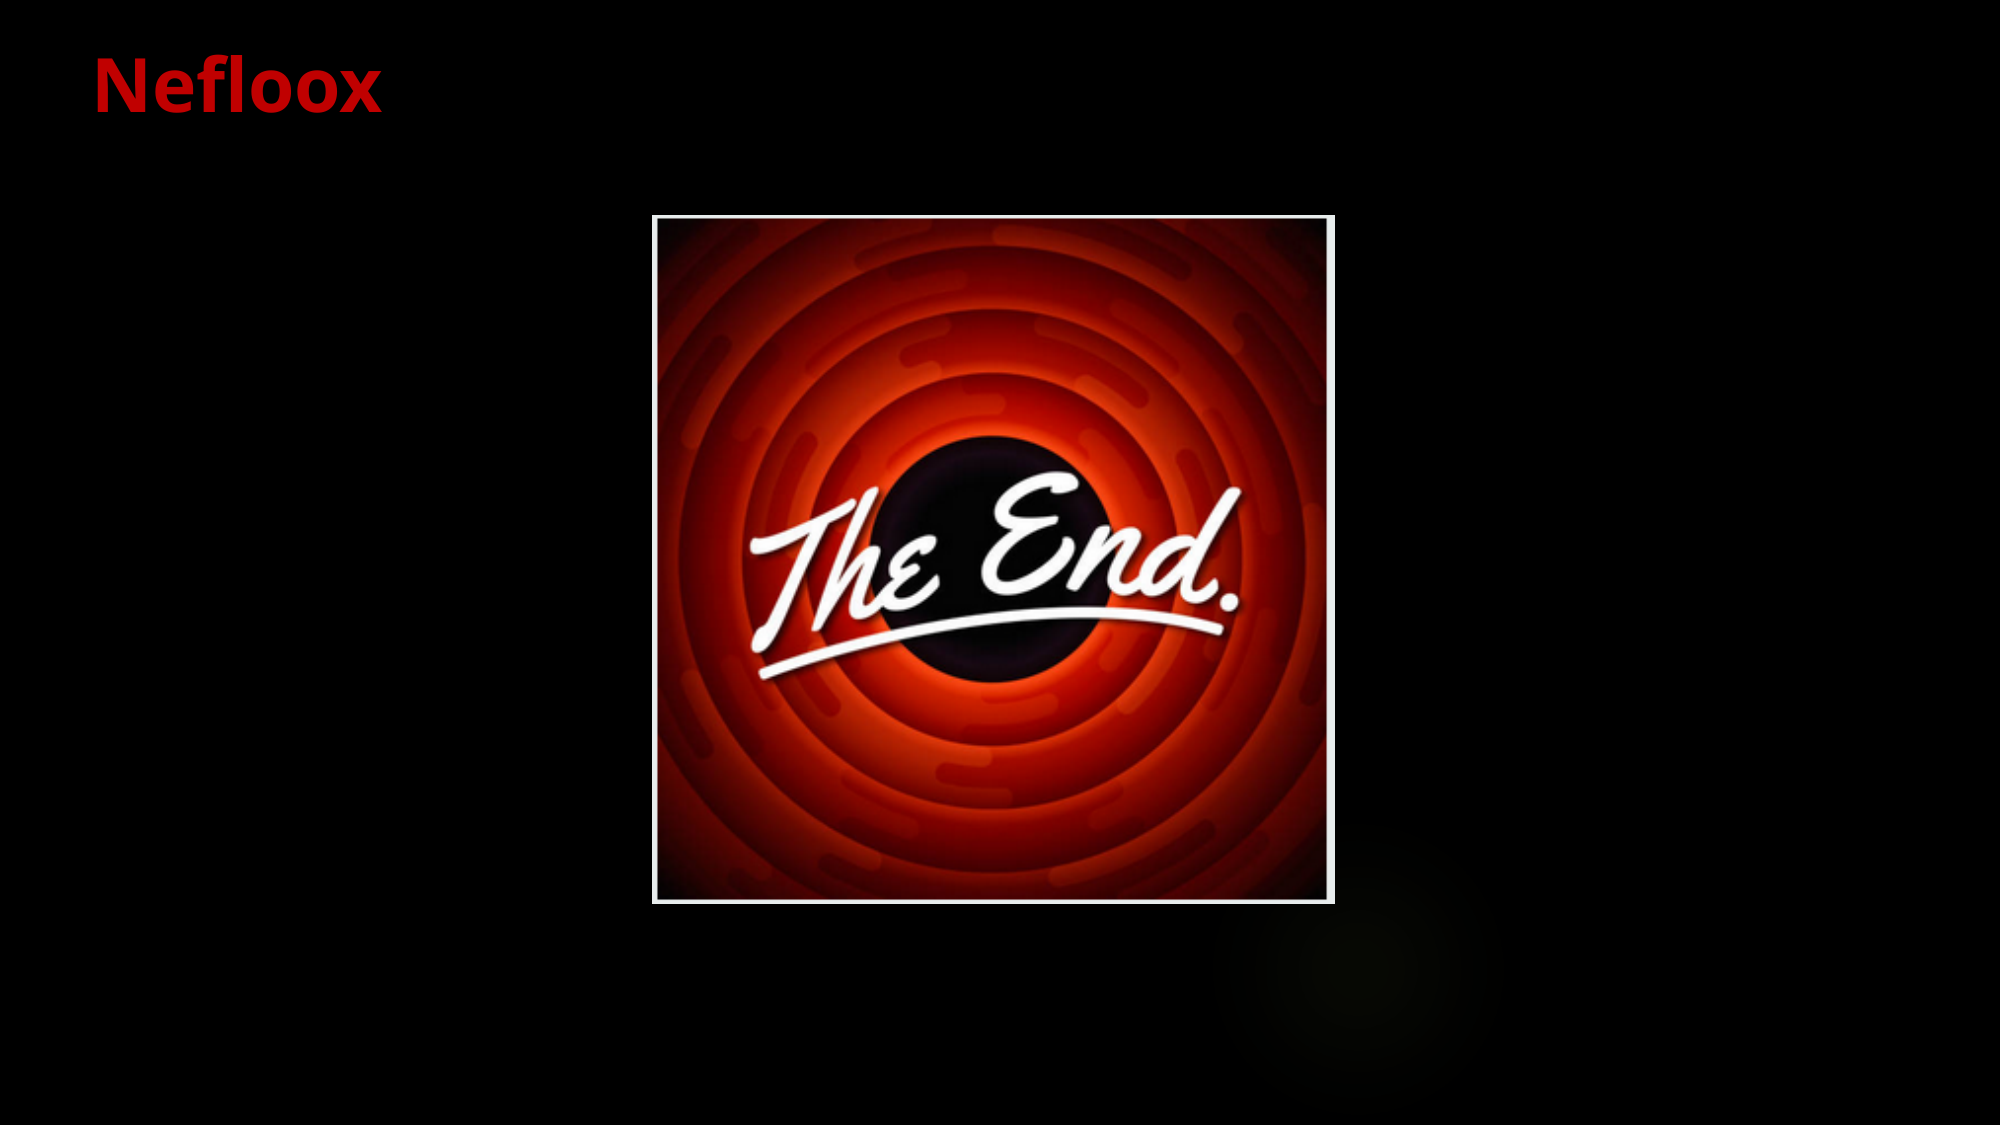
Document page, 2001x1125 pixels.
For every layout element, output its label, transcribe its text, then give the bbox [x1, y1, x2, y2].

picture [652, 215, 1335, 904]
text_box Nefloox [76, 25, 443, 128]
